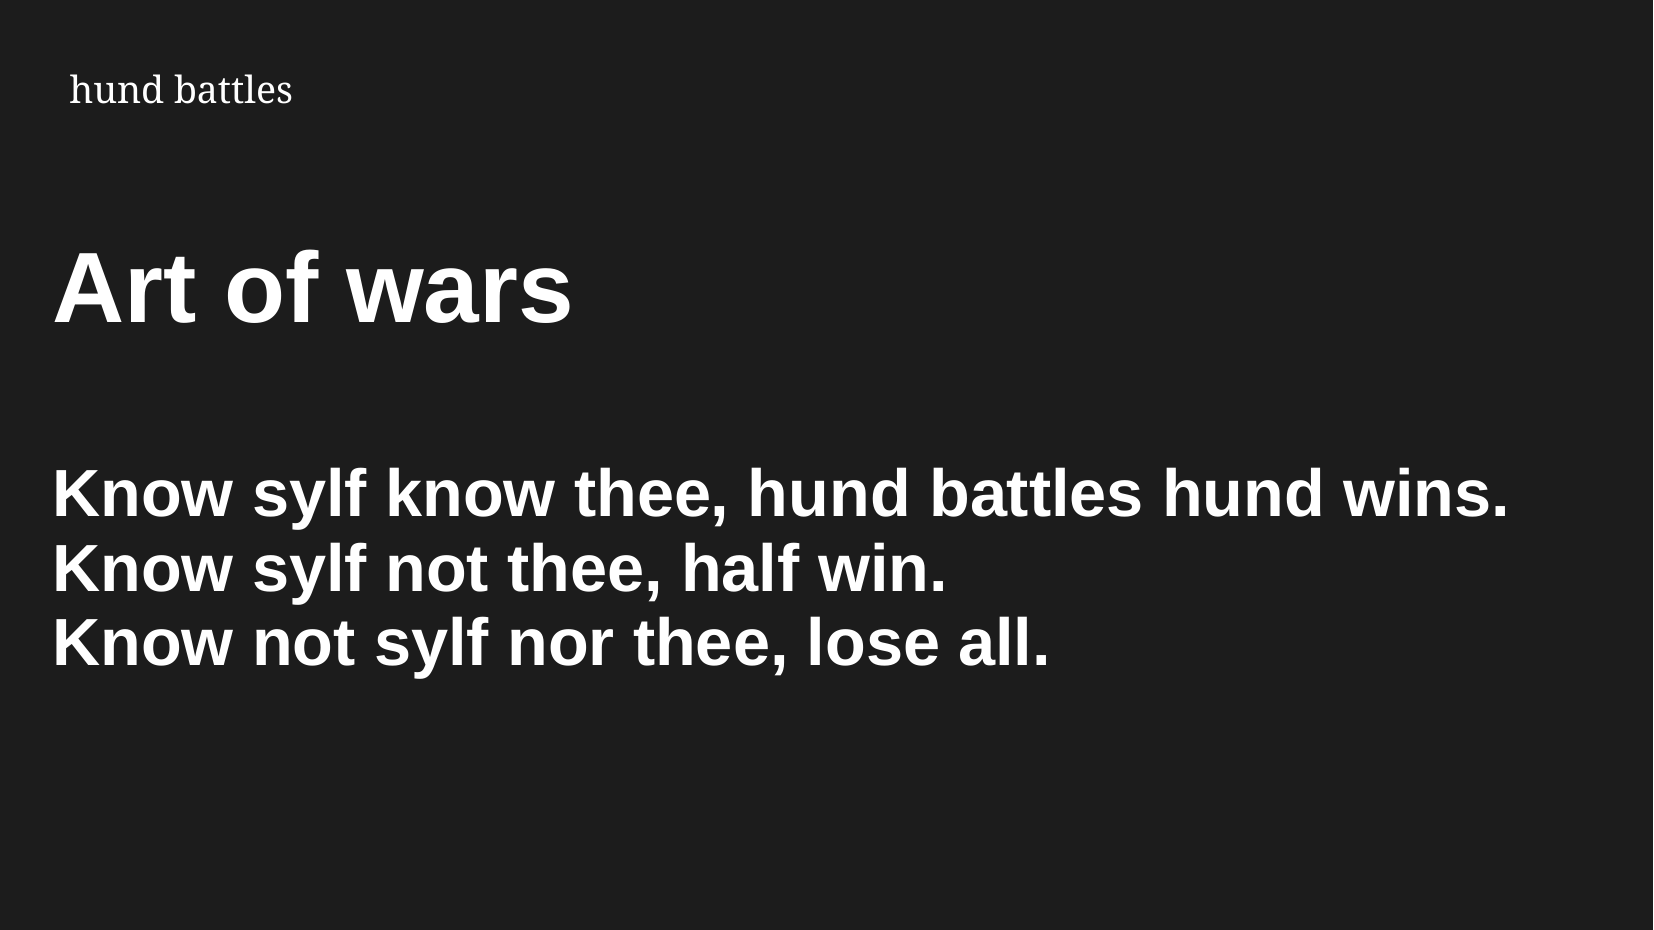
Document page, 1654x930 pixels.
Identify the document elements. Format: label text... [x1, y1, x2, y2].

text_box Art of wars Know sylf know thee, hund battles hund wins. Know sylf not thee, half win. Know not sylf nor thee, lose all. [37, 225, 1576, 872]
text_box hund battles [54, 56, 451, 113]
